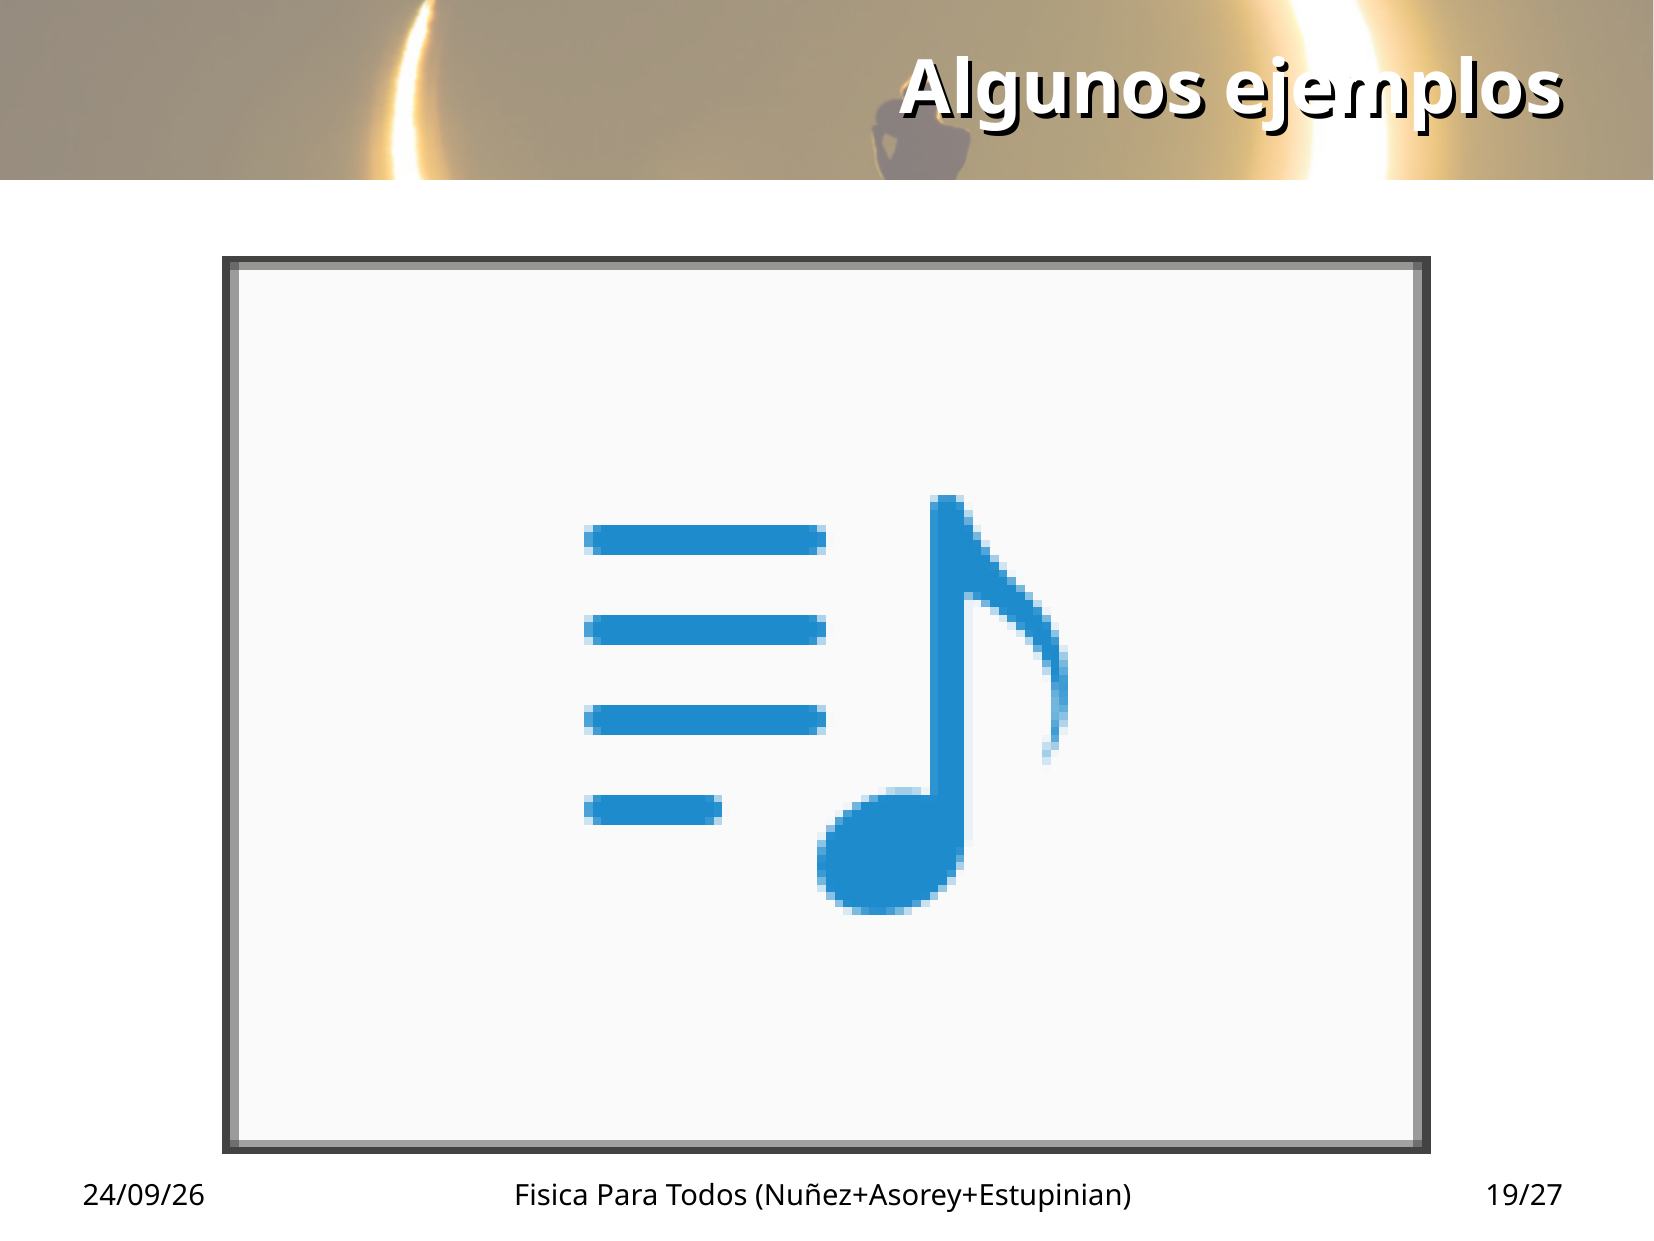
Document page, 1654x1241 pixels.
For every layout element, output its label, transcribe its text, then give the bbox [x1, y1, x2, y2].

picture [0, 0, 1654, 180]
text_box [221, 255, 1432, 1156]
title Algunos ejemplos [75, 19, 1564, 151]
